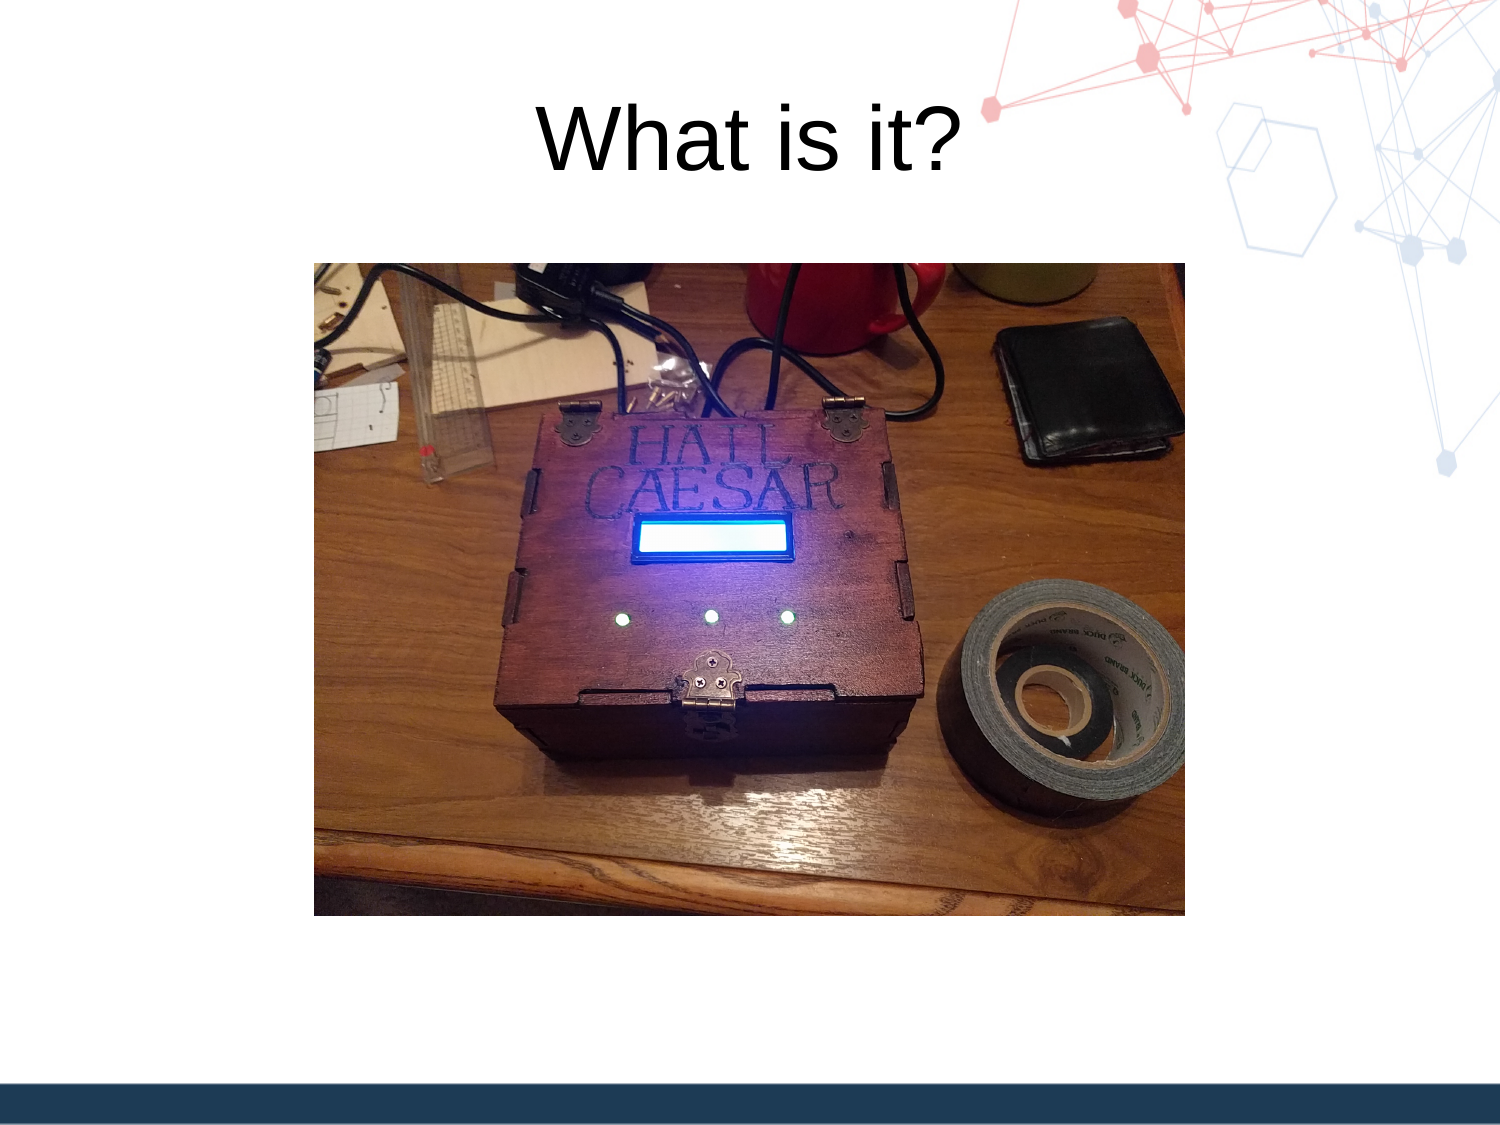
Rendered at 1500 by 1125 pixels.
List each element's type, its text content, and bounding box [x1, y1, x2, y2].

picture [0, 0, 1500, 1125]
title What is it? [75, 44, 1425, 233]
